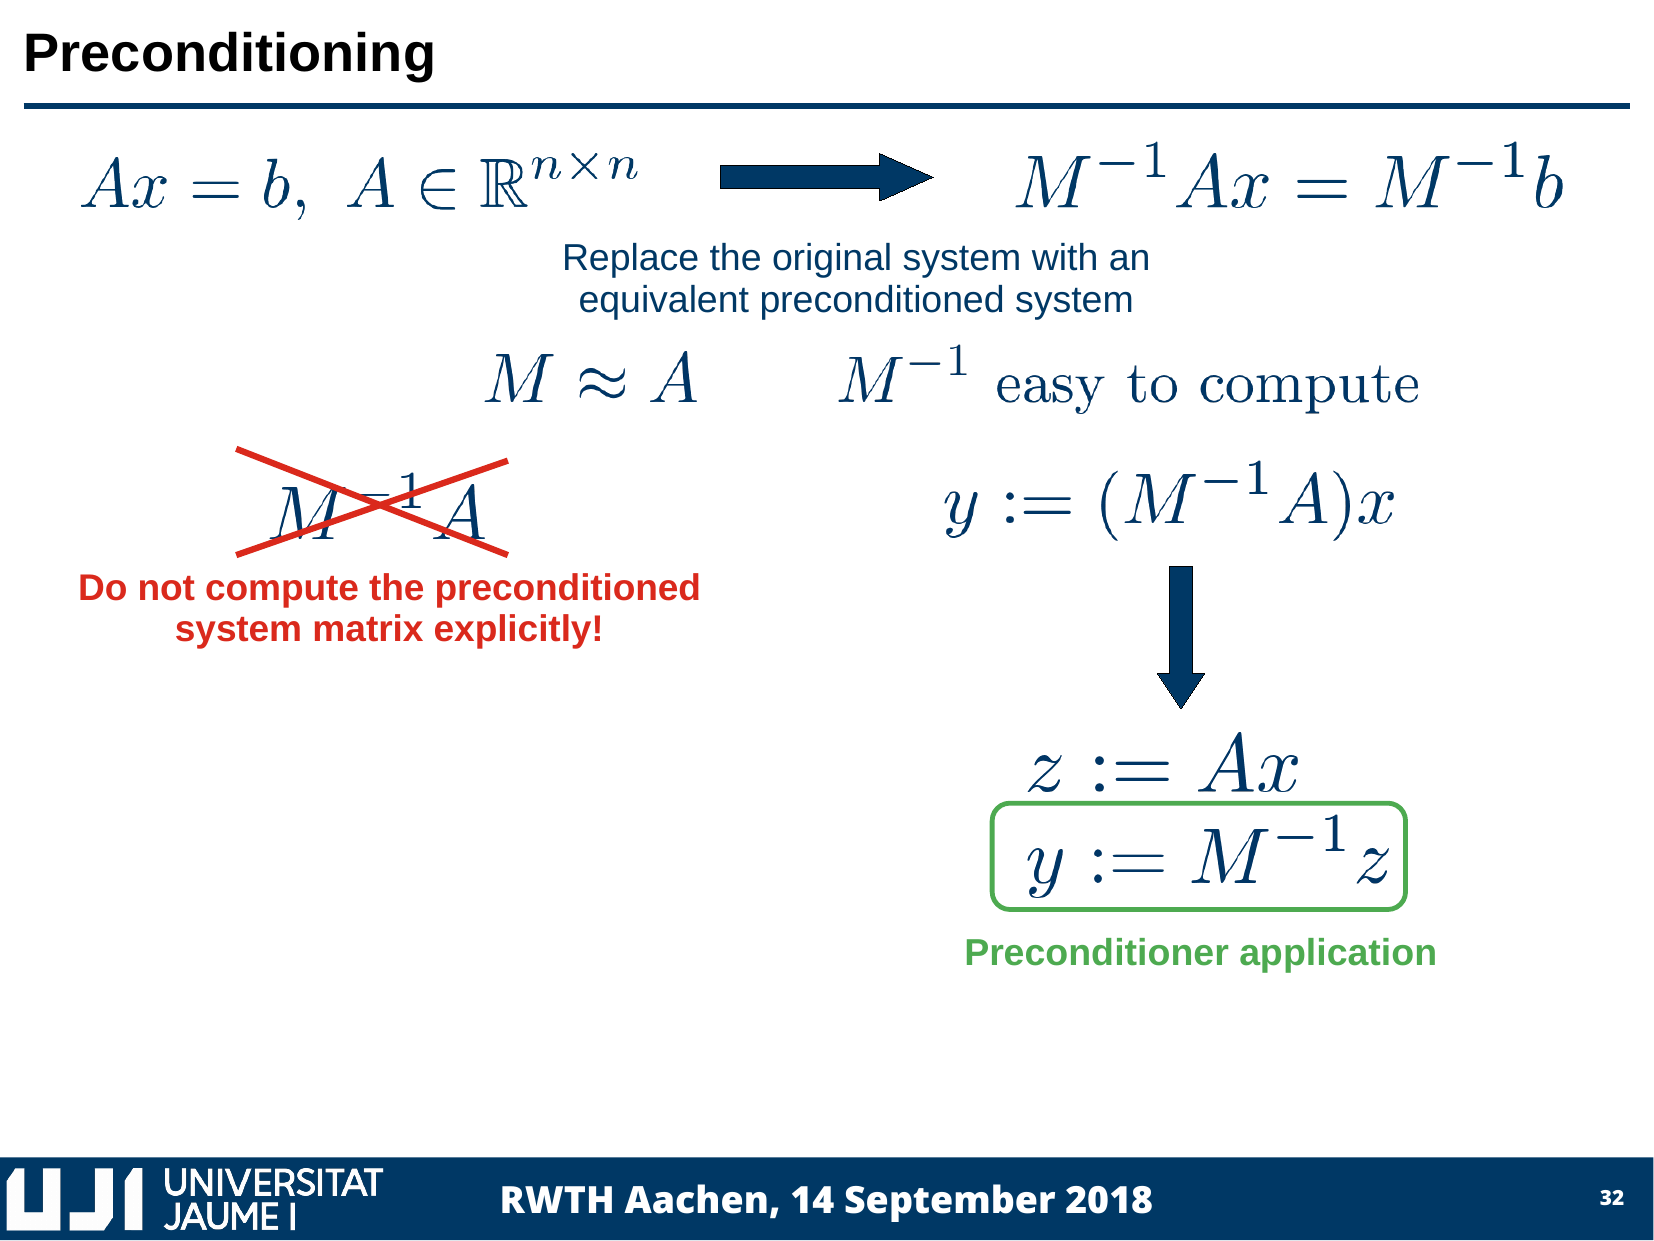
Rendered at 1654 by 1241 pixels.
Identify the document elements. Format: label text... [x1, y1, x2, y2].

text_box Preconditioner application [949, 923, 1453, 981]
picture [391, 473, 485, 539]
text_box [1157, 566, 1205, 709]
picture [307, 472, 462, 501]
text_box Do not compute the preconditioned system matrix explicitly! [0, 566, 733, 650]
picture [1027, 732, 1298, 792]
text_box [720, 153, 934, 201]
list Replace the original system with an equivalent preconditioned system [437, 236, 1205, 343]
picture [944, 460, 1394, 541]
picture [1015, 141, 1563, 208]
picture [484, 351, 697, 402]
picture [0, 1158, 390, 1241]
picture [269, 472, 368, 539]
picture [81, 153, 638, 220]
picture [1027, 814, 1389, 898]
picture [295, 509, 455, 539]
picture [838, 344, 1418, 414]
title Preconditioning [23, 0, 1630, 107]
